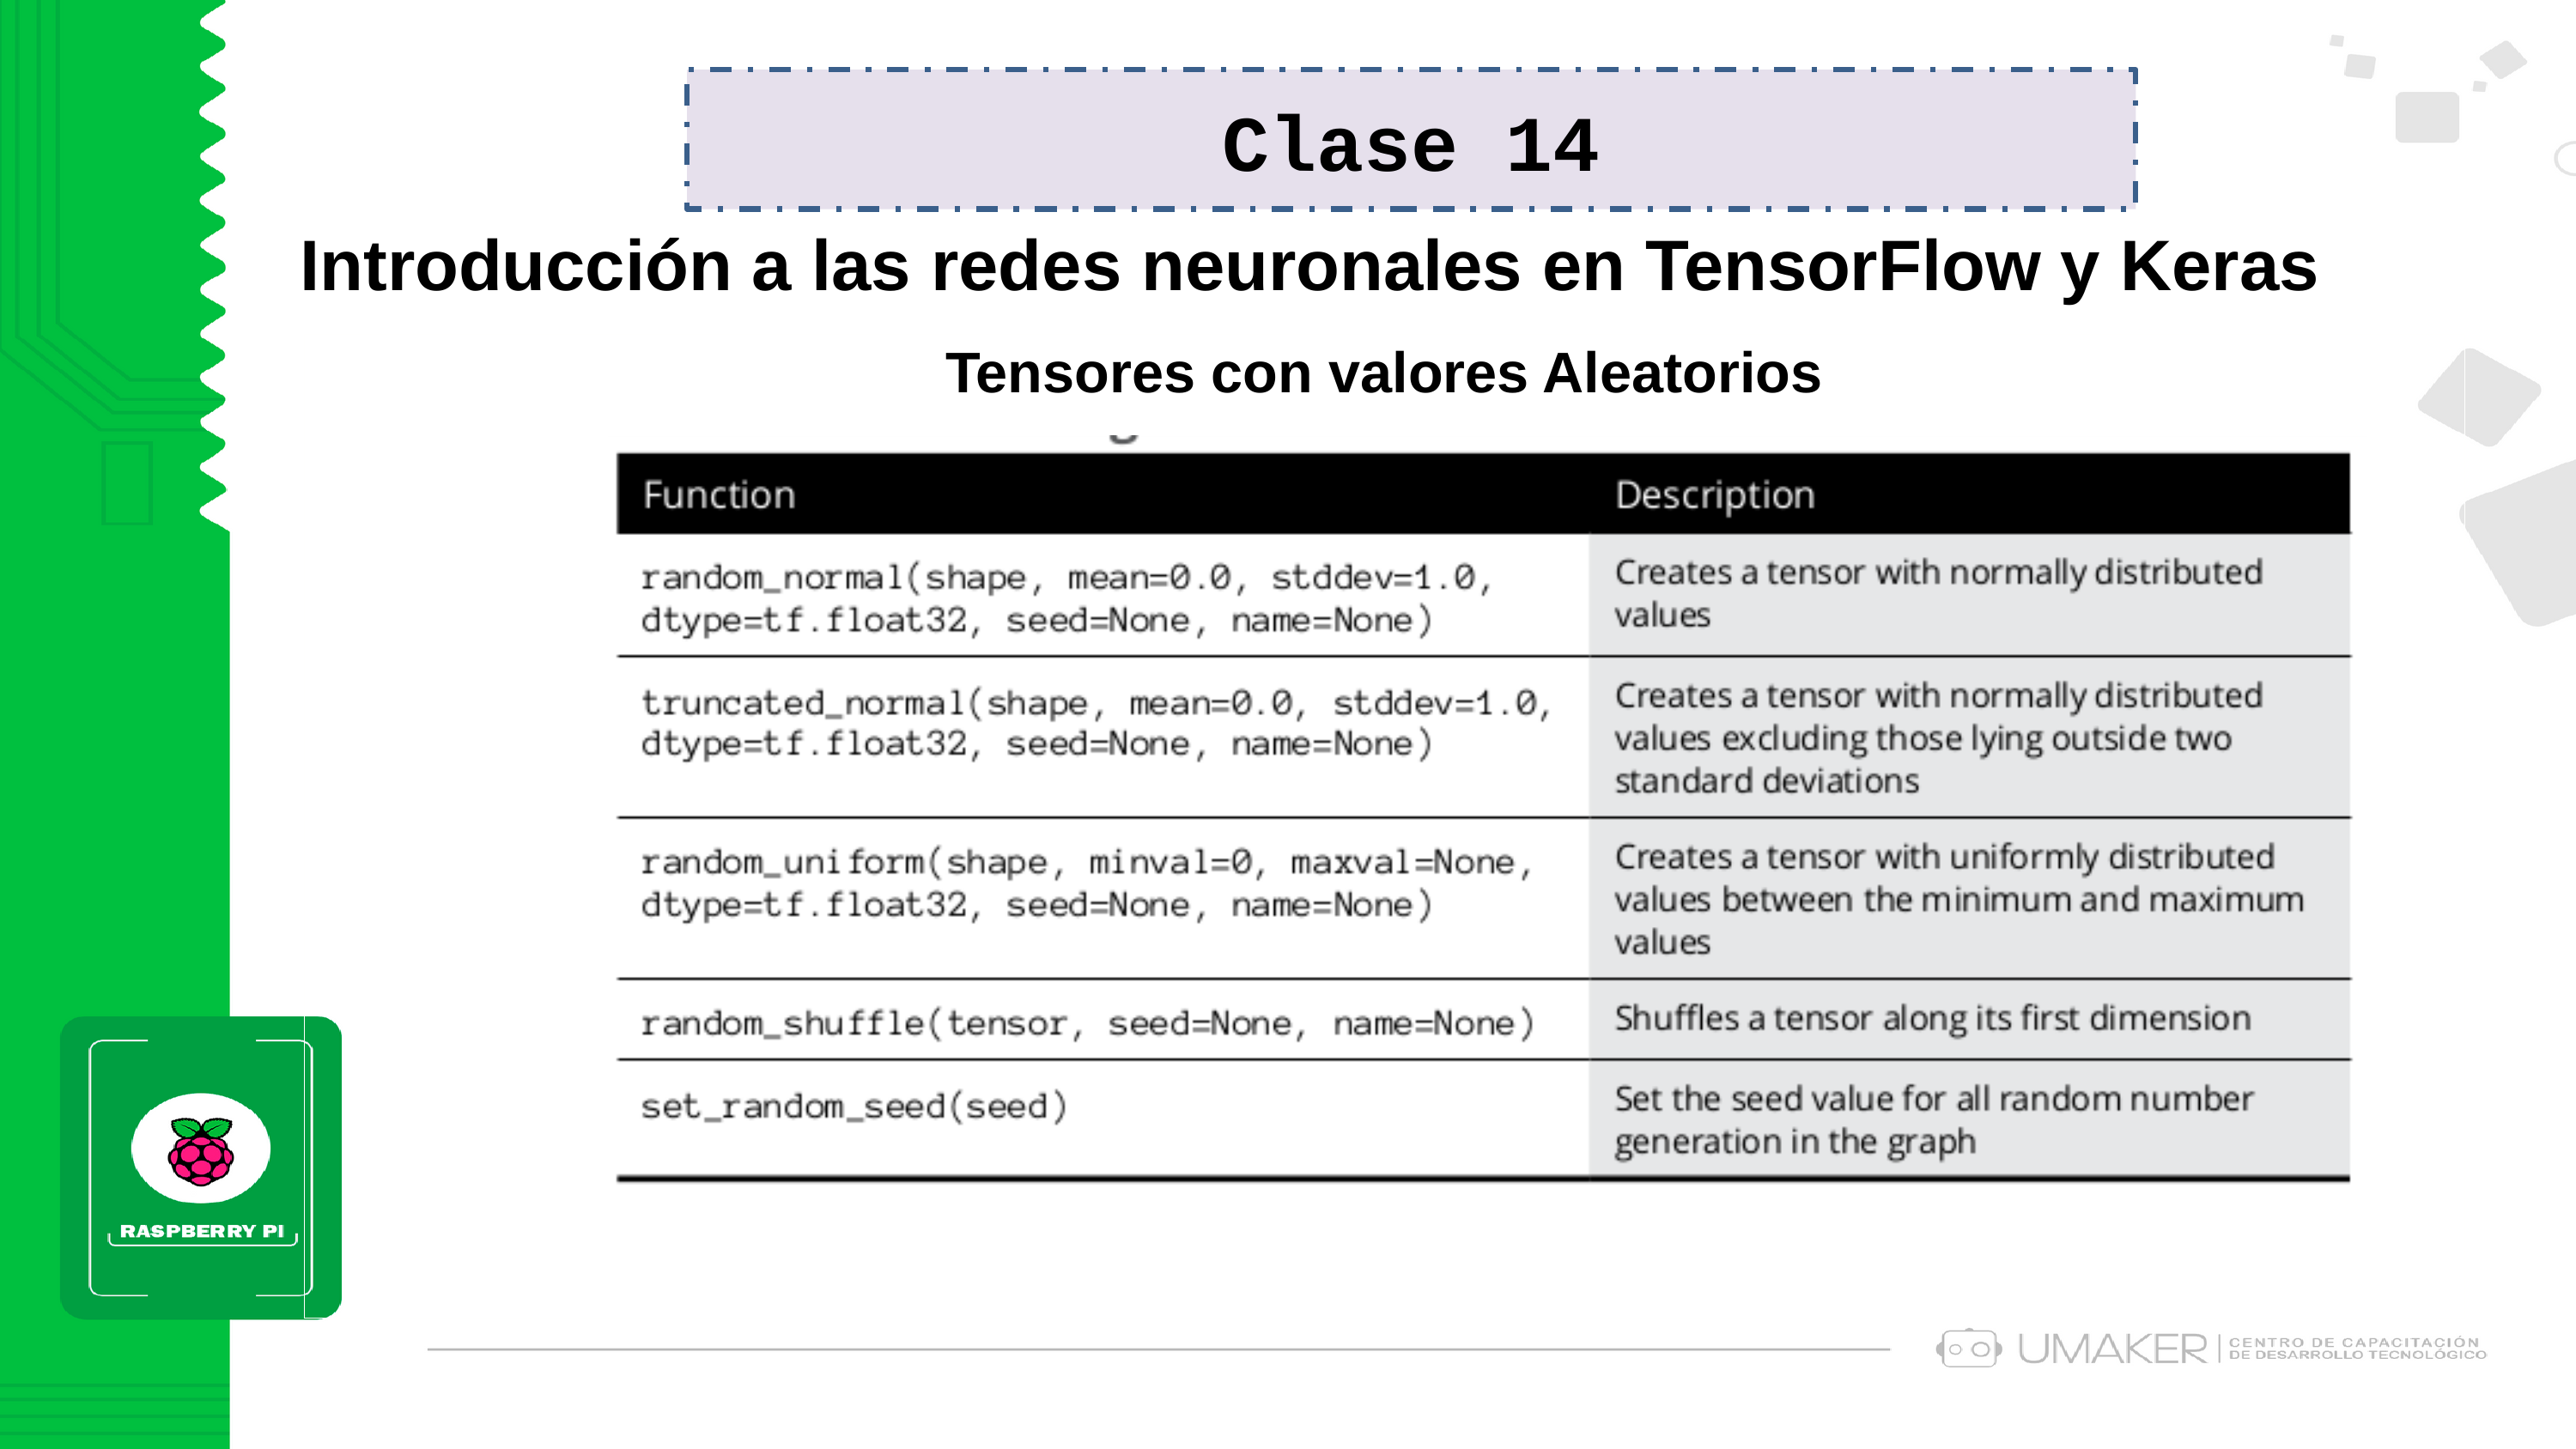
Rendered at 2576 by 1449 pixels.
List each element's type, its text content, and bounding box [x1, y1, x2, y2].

text_box Introducción a las redes neuronales en TensorFlow y Keras [243, 213, 2378, 366]
text_box Clase 14 [687, 70, 2136, 209]
picture [0, 0, 2576, 1449]
text_box Tensores con valores Aleatorios [304, 334, 2465, 1319]
